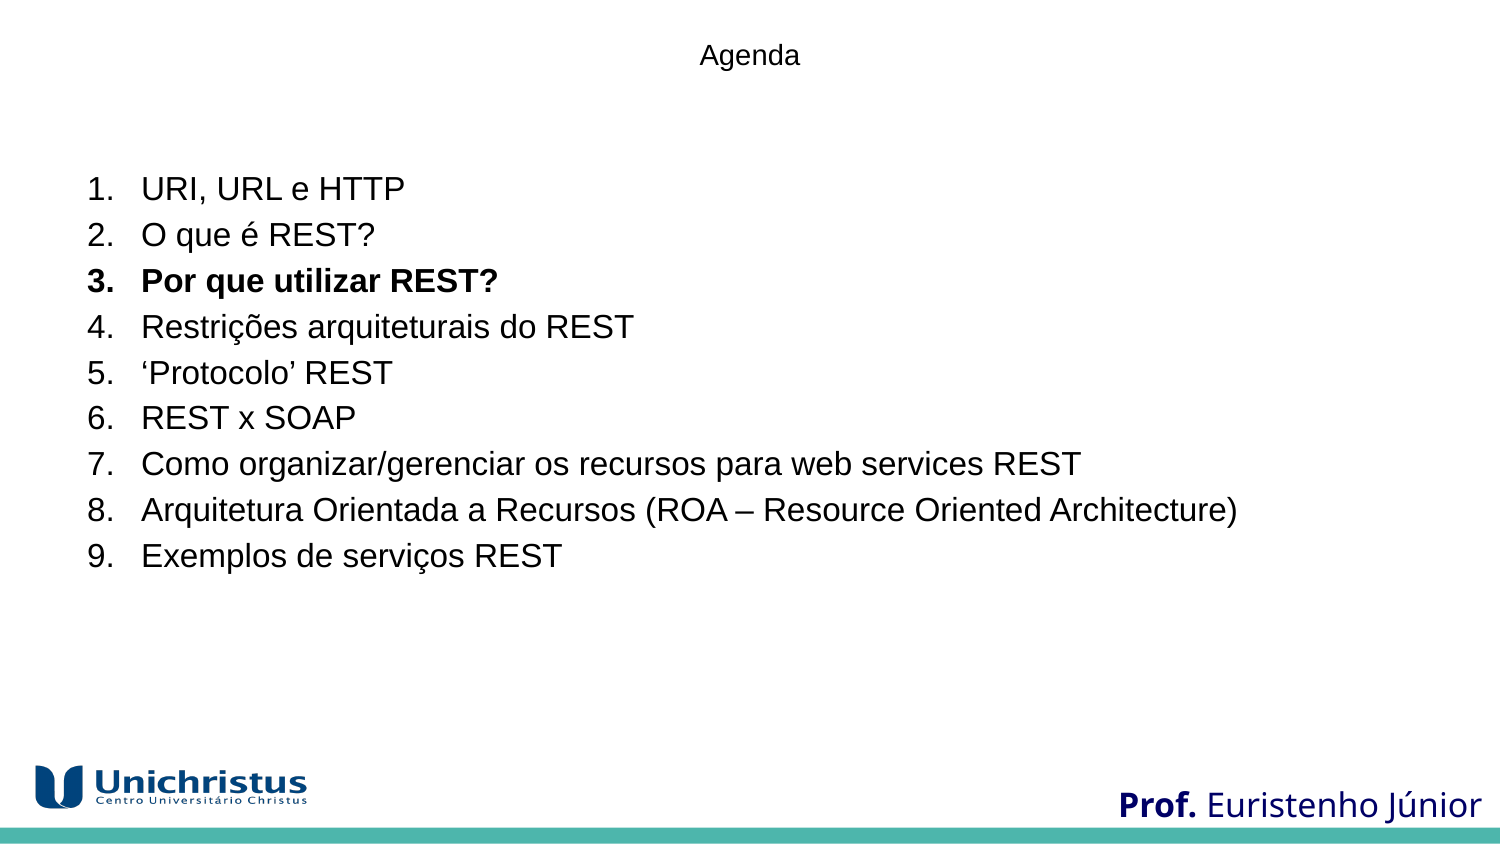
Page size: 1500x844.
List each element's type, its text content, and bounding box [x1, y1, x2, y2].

text_box Prof. Euristenho Júnior [1103, 773, 1500, 829]
list URI, URL e HTTP O que é REST? Por que utilizar REST? Restrições arquiteturais do REST ‘Protocolo’ REST REST x SOAP Como organizar/gerenciar os recursos para web services REST Arquitetura Orientada a Recursos (ROA – Resource Oriented Architecture) Exemplos de serviços REST [51, 152, 1449, 750]
picture [31, 763, 311, 810]
title Agenda [51, 20, 1449, 137]
